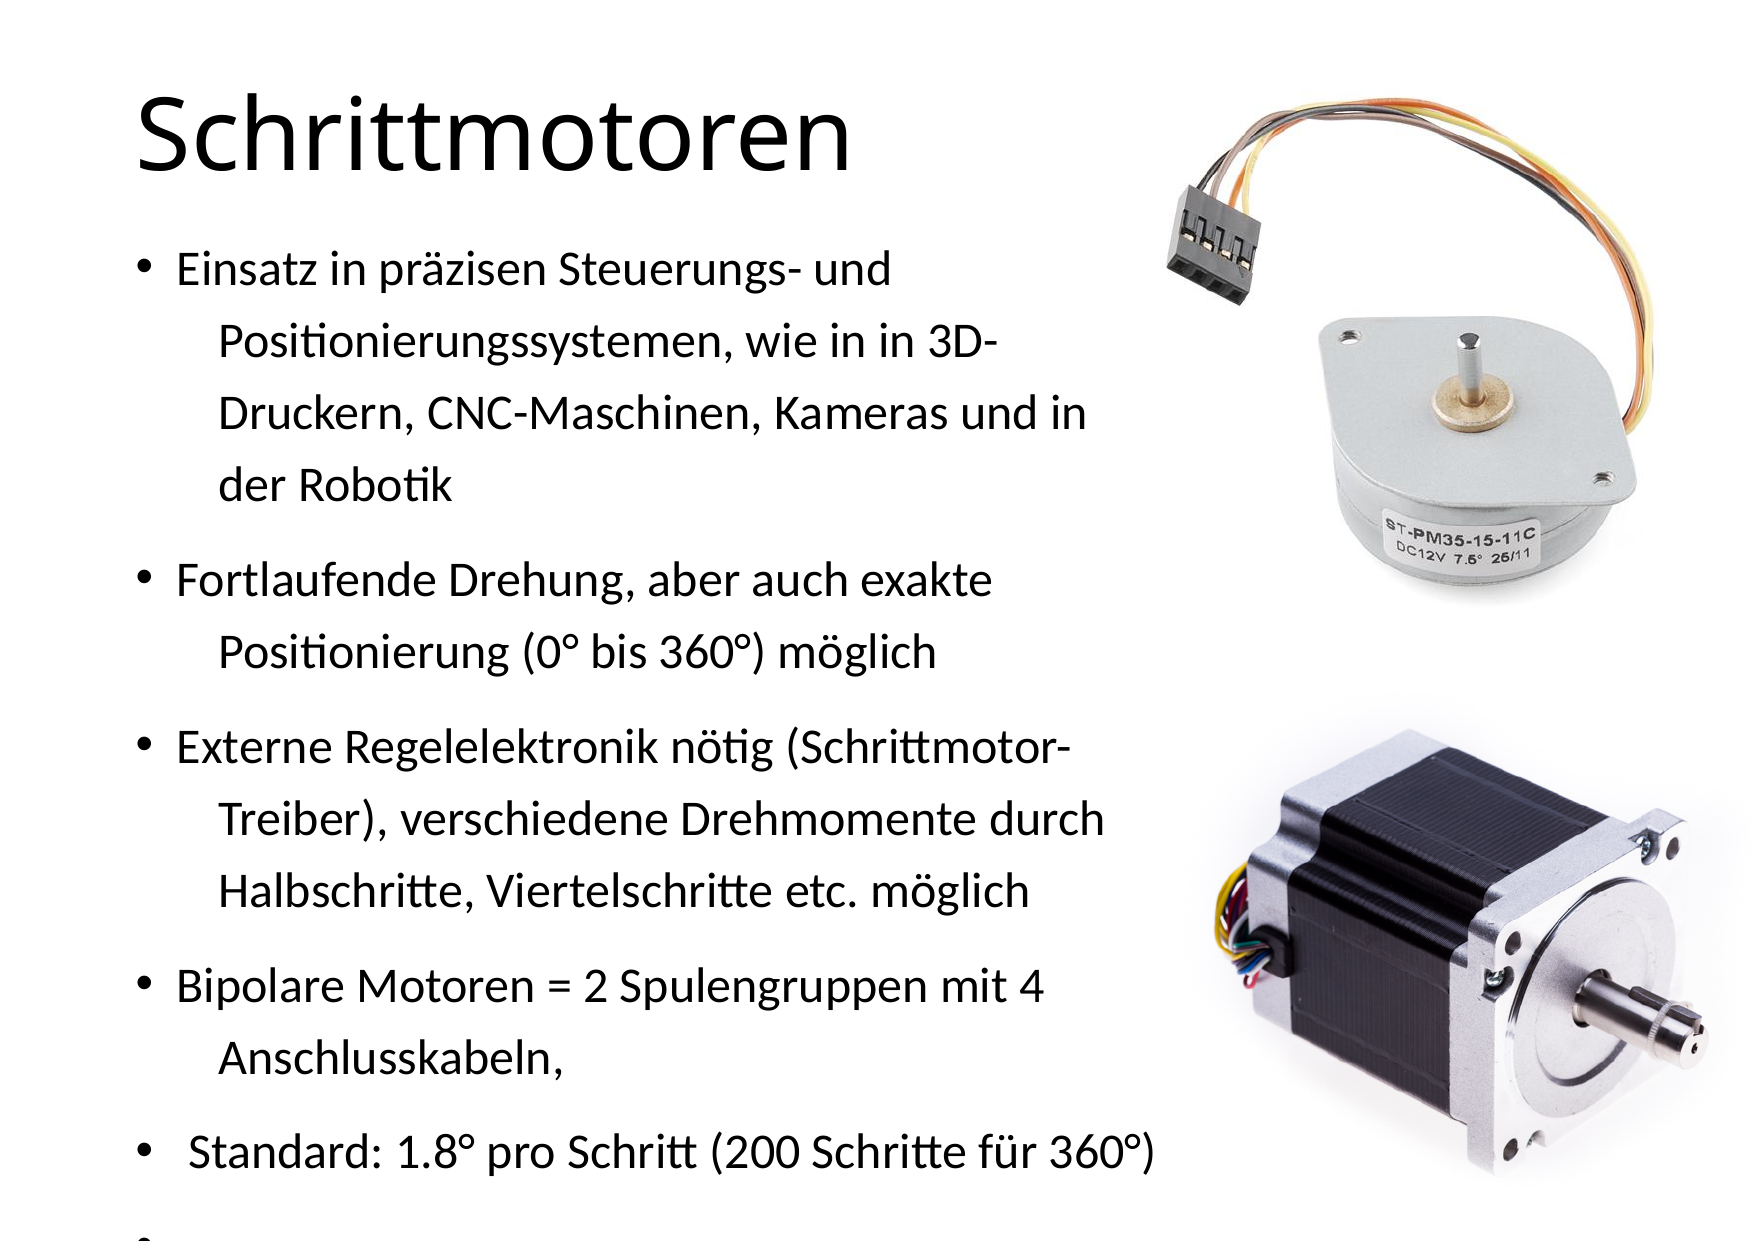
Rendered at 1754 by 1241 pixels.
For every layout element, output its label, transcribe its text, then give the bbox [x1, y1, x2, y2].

list Einsatz in präzisen Steuerungs- und Positionierungssystemen, wie in in 3D-Druckern, CNC-Maschinen, Kameras und in der Robotik Fortlaufende Drehung, aber auch exakte Positionierung (0° bis 360°) möglich Externe Regelelektronik nötig (Schrittmotor-Treiber), verschiedene Drehmomente durch Halbschritte, Viertelschritte etc. möglich Bipolare Motoren = 2 Spulengruppen mit 4 Anschlusskabeln, Standard: 1.8° pro Schritt (200 Schritte für 360°) [120, 215, 1174, 1206]
picture [1129, 58, 1714, 643]
title Schrittmotoren [120, 58, 1129, 215]
picture [1173, 691, 1754, 1206]
